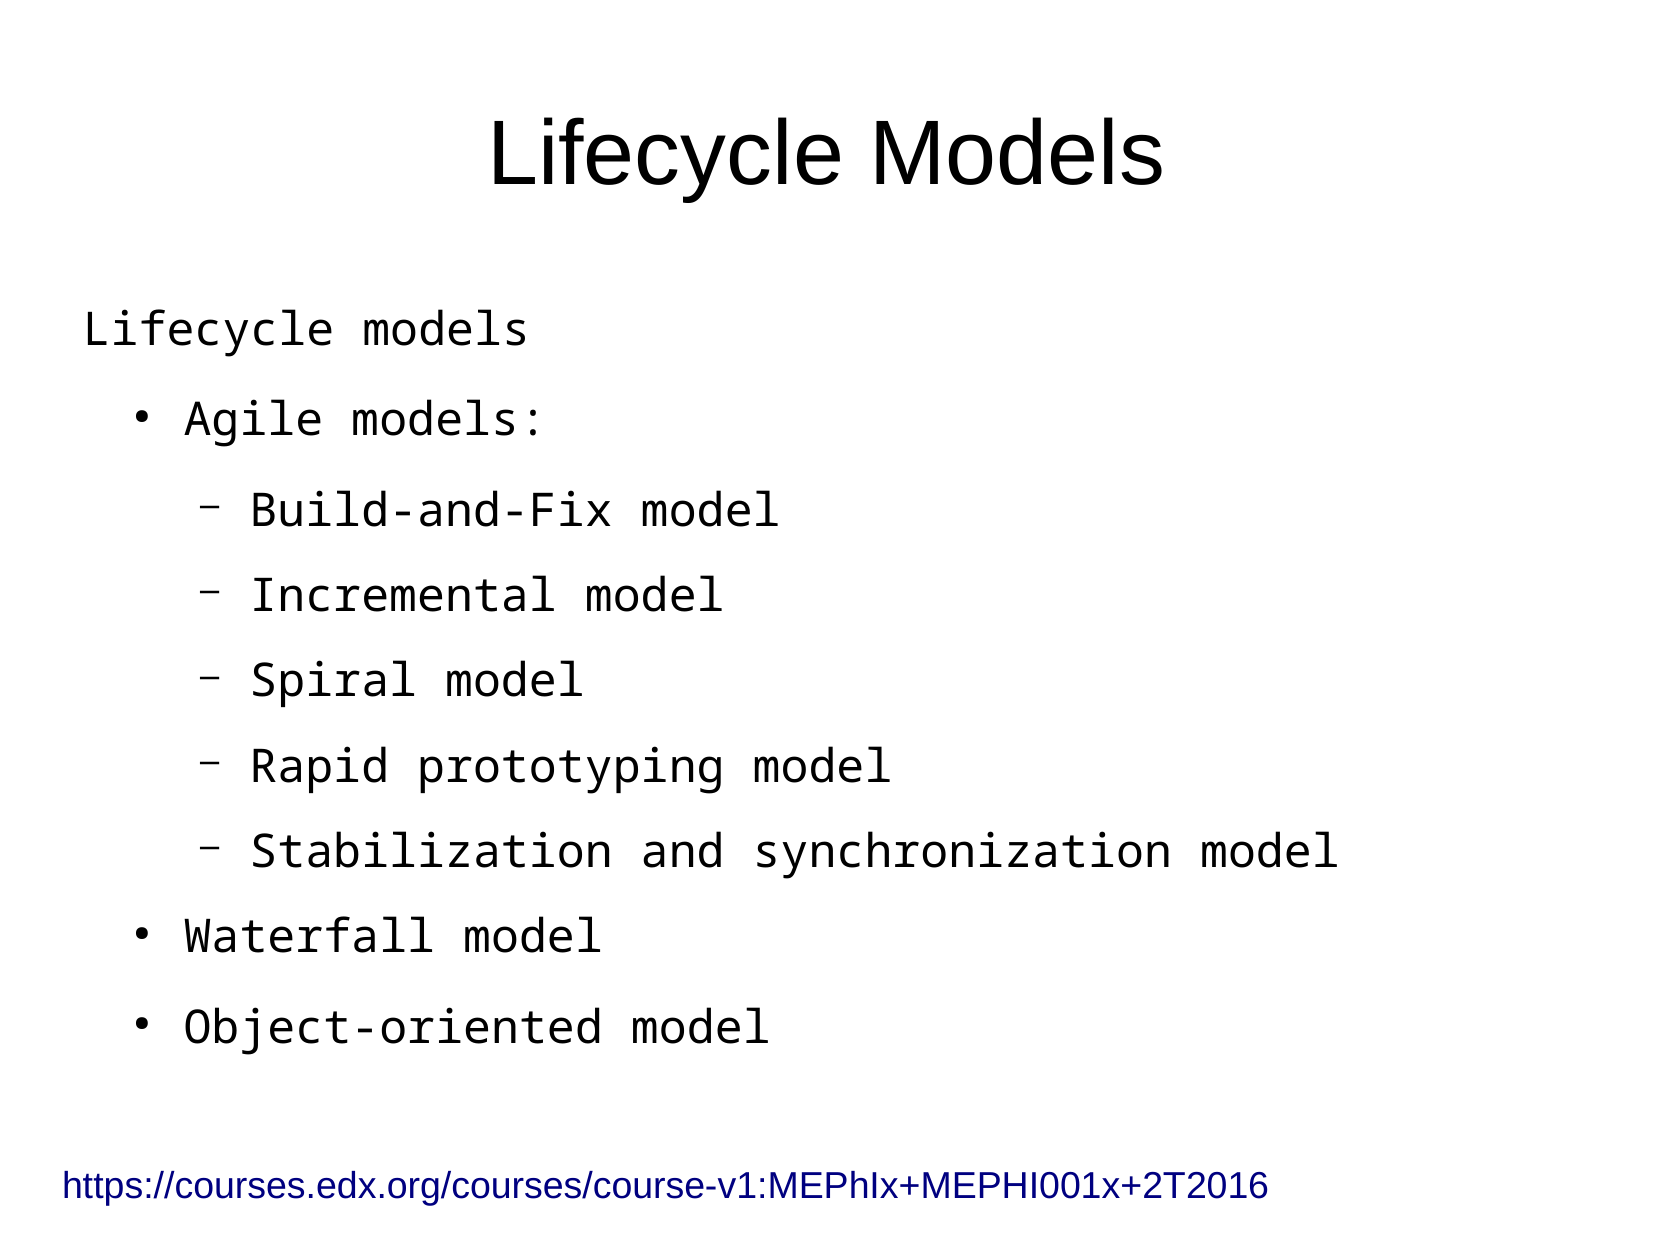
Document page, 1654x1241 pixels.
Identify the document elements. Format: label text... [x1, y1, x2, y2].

list Lifecycle models Agile models: Build-and-Fix model Incremental model Spiral model Rapid prototyping model Stabilization and synchronization model Waterfall model Object-oriented model [82, 295, 1571, 1063]
text_box https://courses.edx.org/courses/course-v1:MEPhIx+MEPHI001x+2T2016 [47, 1157, 1347, 1241]
title Lifecycle Models [82, 49, 1571, 257]
